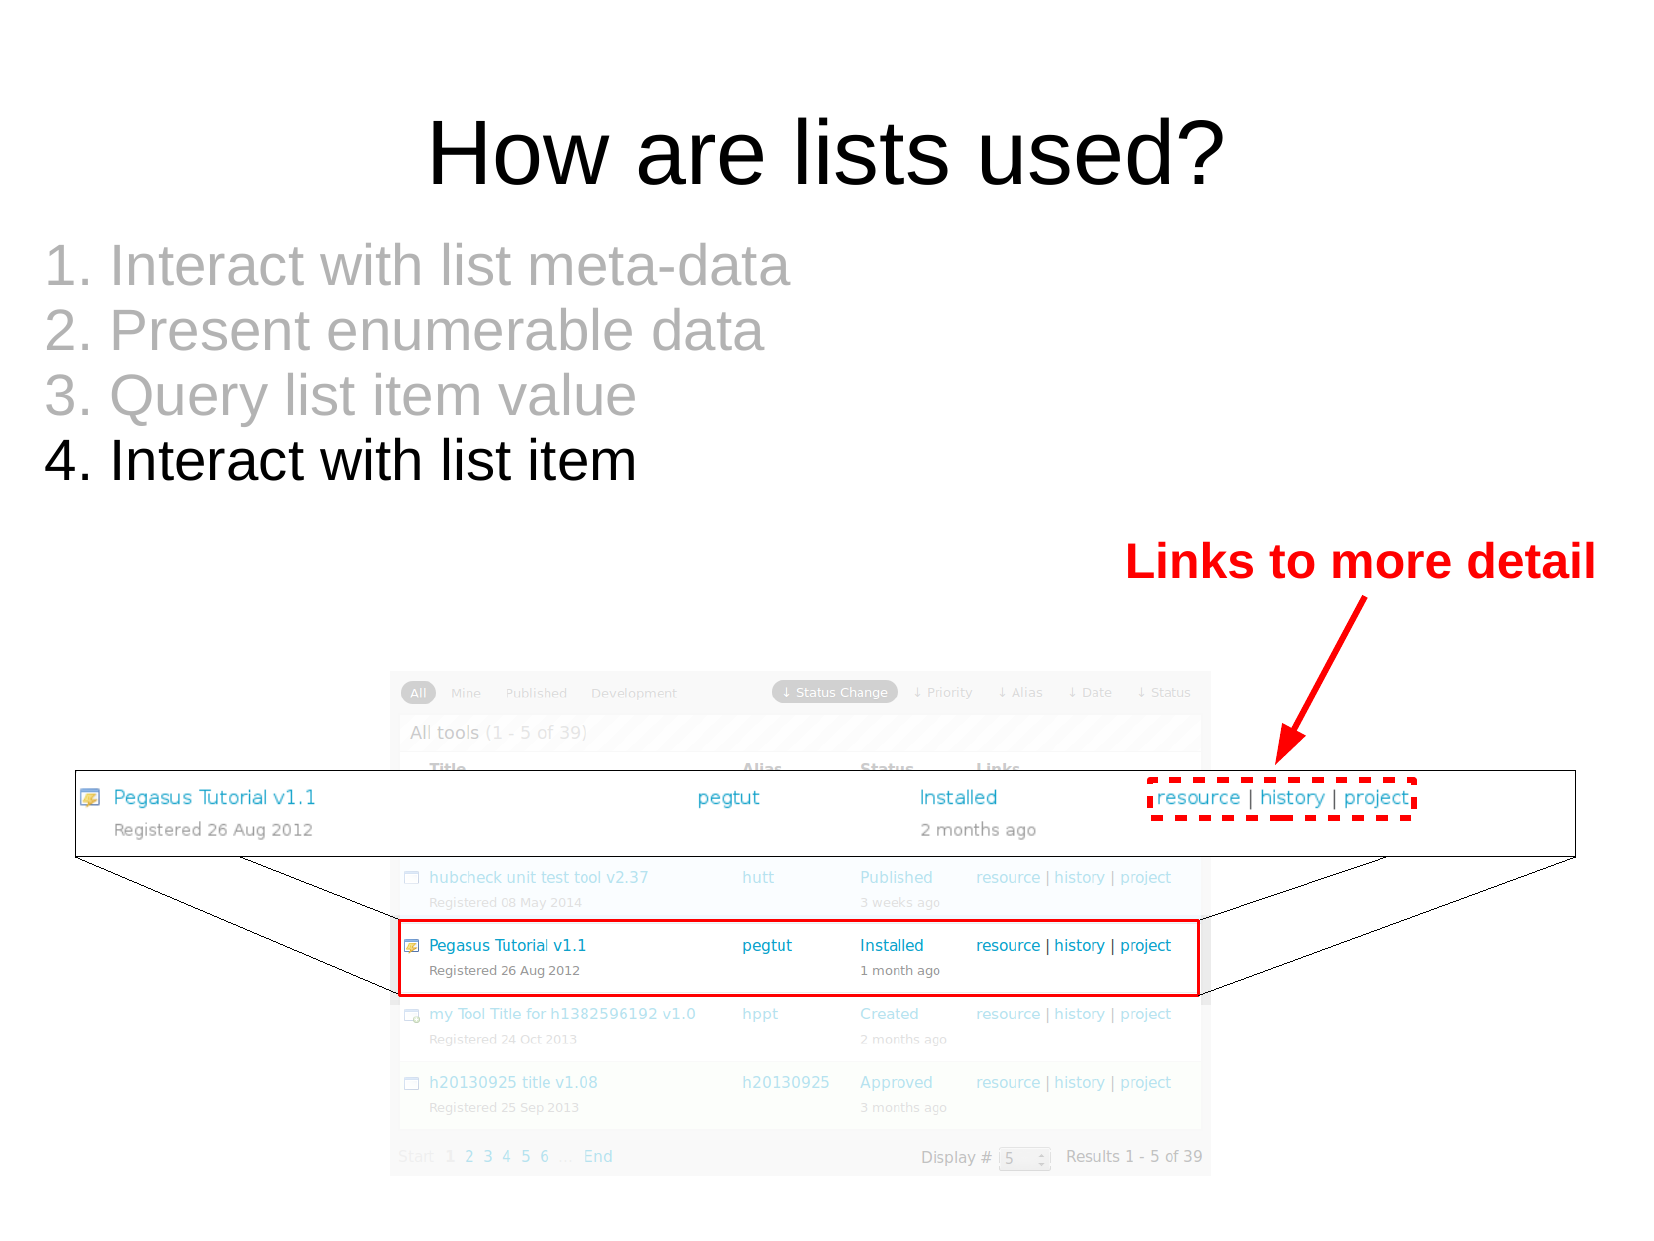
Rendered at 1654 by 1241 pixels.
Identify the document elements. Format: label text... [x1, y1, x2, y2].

text_box [360, 857, 1246, 916]
picture [390, 916, 1211, 1005]
title How are lists used? [82, 49, 1571, 257]
picture [75, 770, 1576, 857]
text_box [360, 655, 1246, 770]
text_box 1. Interact with list meta-data 2. Present enumerable data 3. Query list item value 4. Interact with list item [30, 430, 841, 500]
text_box [360, 1005, 1246, 1181]
text_box Links to more detail [1110, 525, 1613, 597]
text_box [30, 225, 856, 430]
